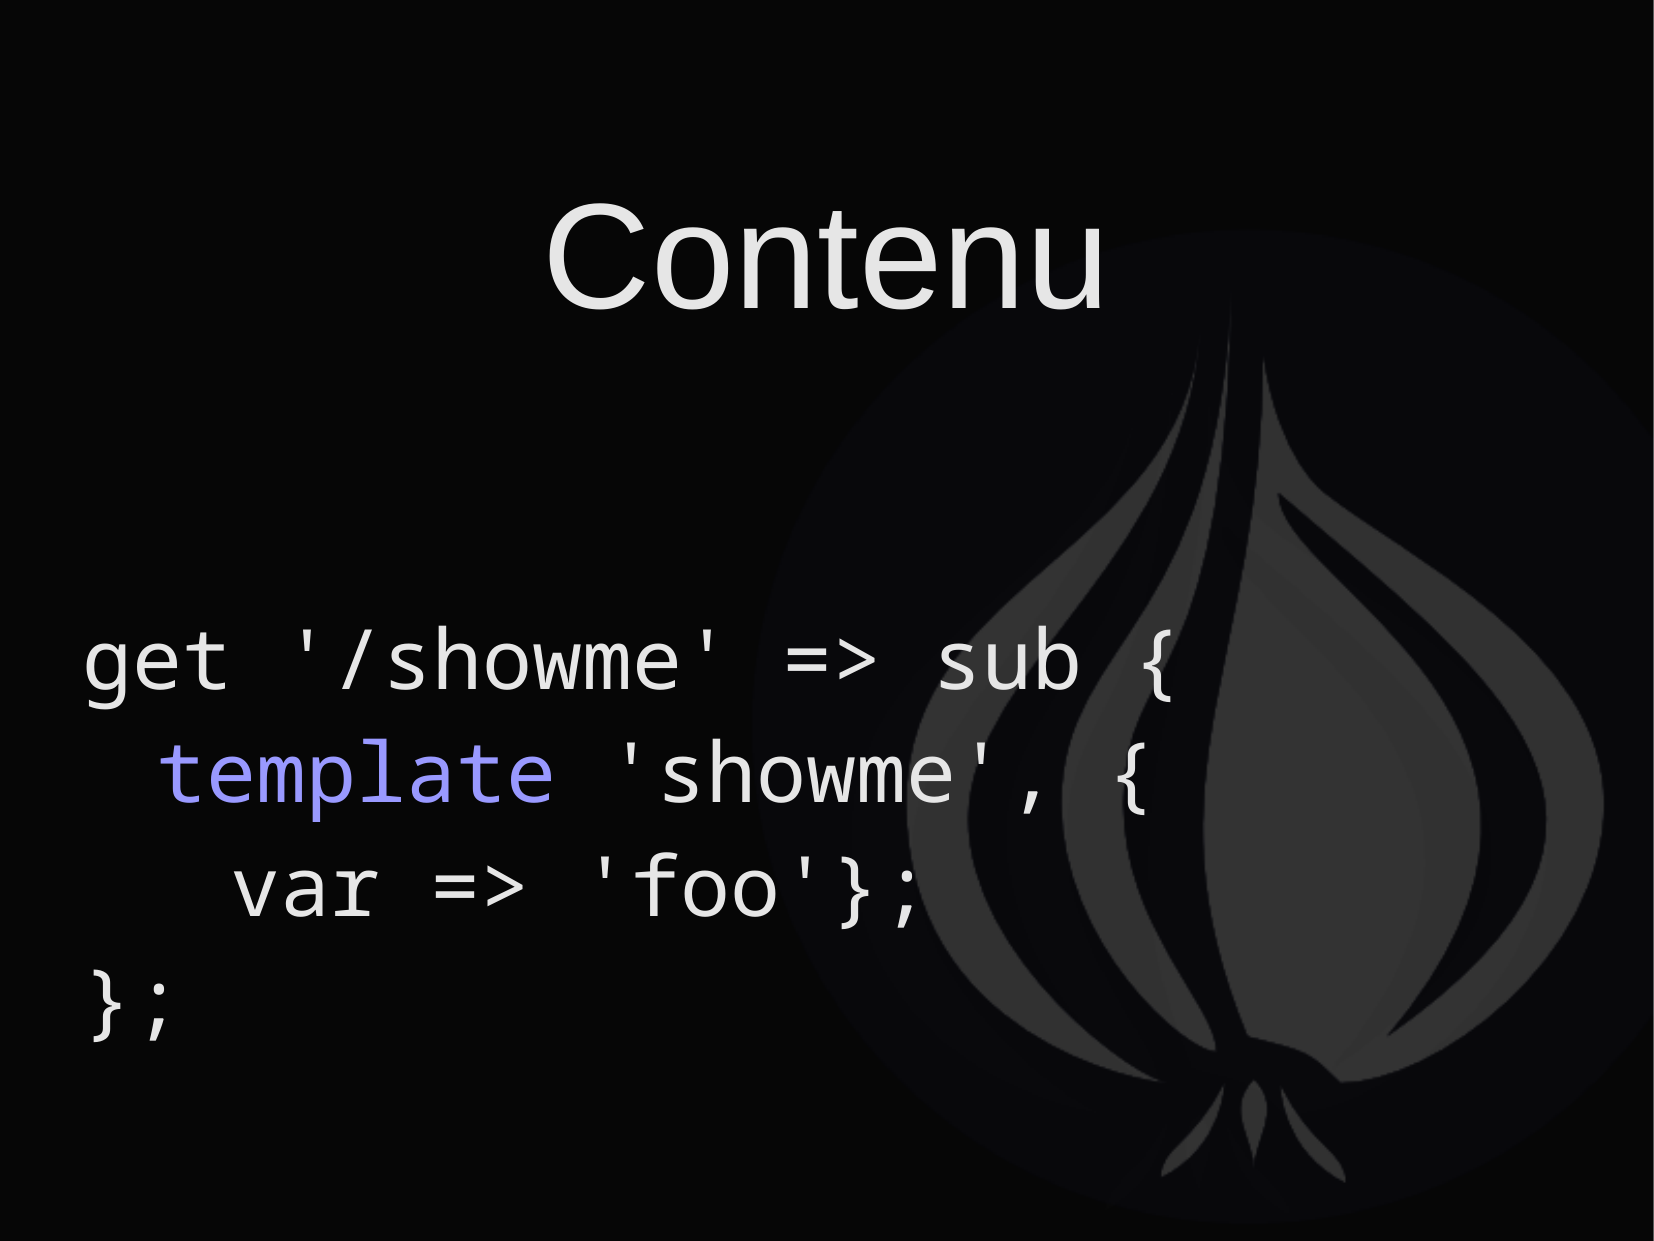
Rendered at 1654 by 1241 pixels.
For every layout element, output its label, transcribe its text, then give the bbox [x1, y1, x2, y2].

picture [0, 0, 1654, 1241]
subtitle Contenu get '/showme' => sub { template 'showme', { var => 'foo'}; }; [82, 118, 1571, 1109]
